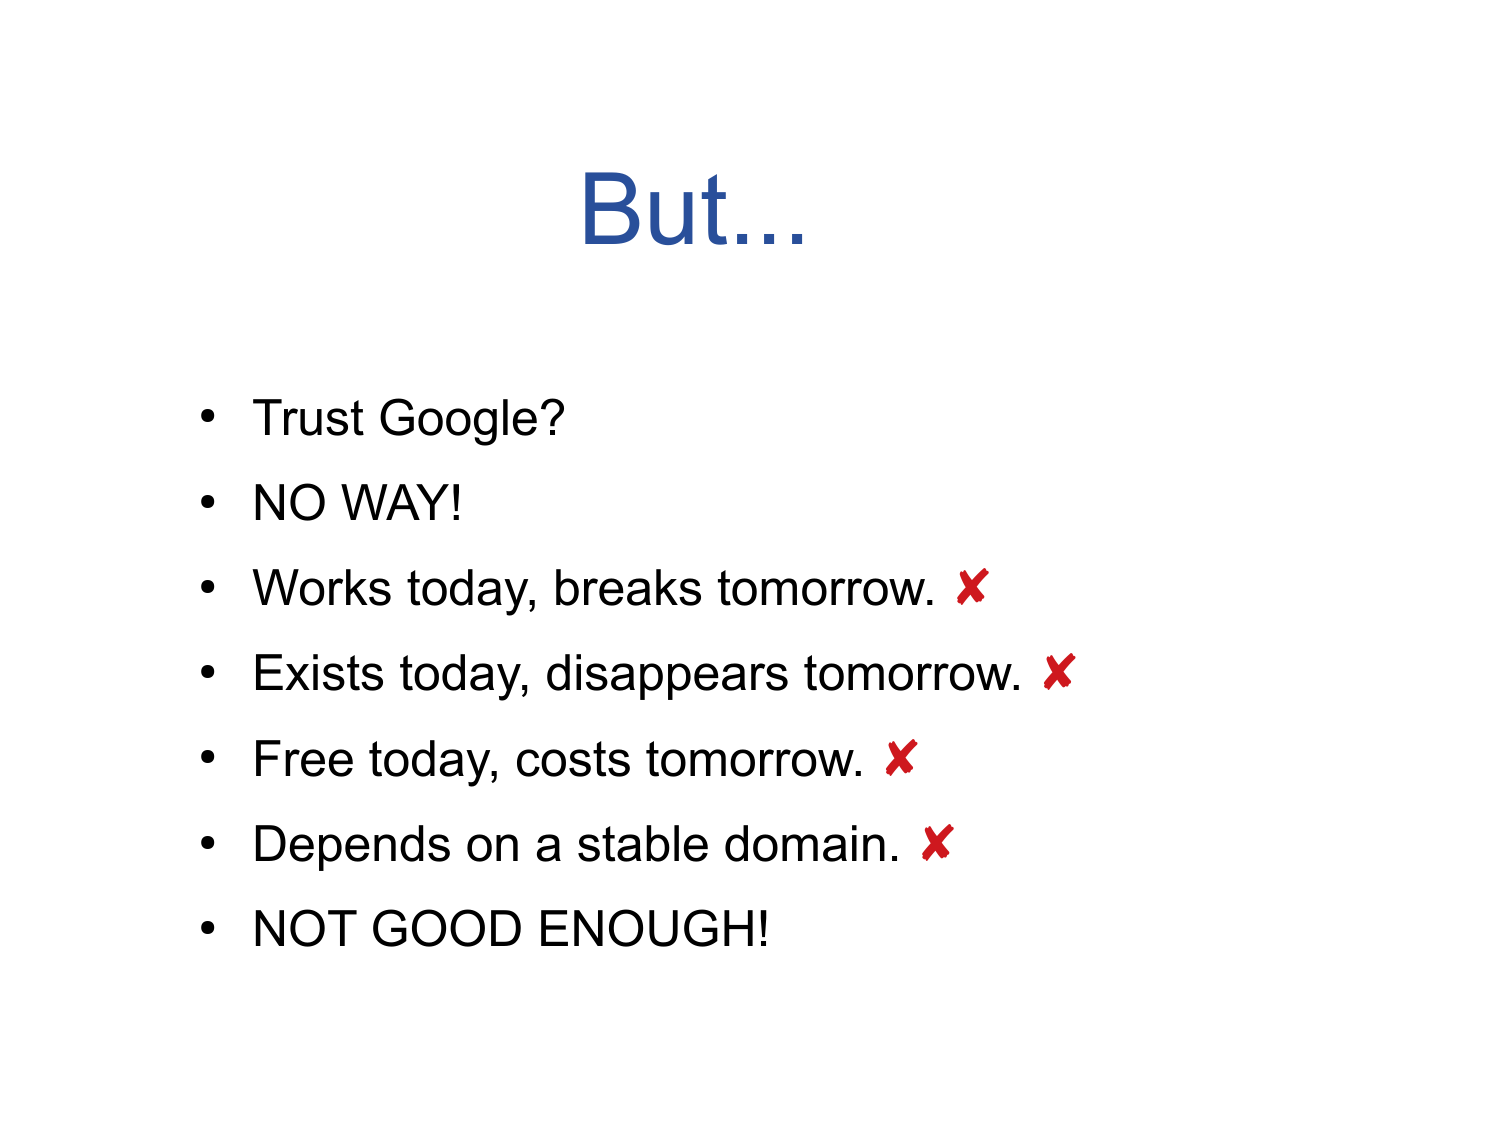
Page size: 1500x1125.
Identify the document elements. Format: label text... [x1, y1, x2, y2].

list Trust Google? NO WAY! Works today, breaks tomorrow. ✘ Exists today, disappears tomorrow. ✘ Free today, costs tomorrow. ✘ Depends on a stable domain. ✘ NOT GOOD ENOUGH! [181, 389, 1209, 1015]
title But... [181, 115, 1209, 304]
